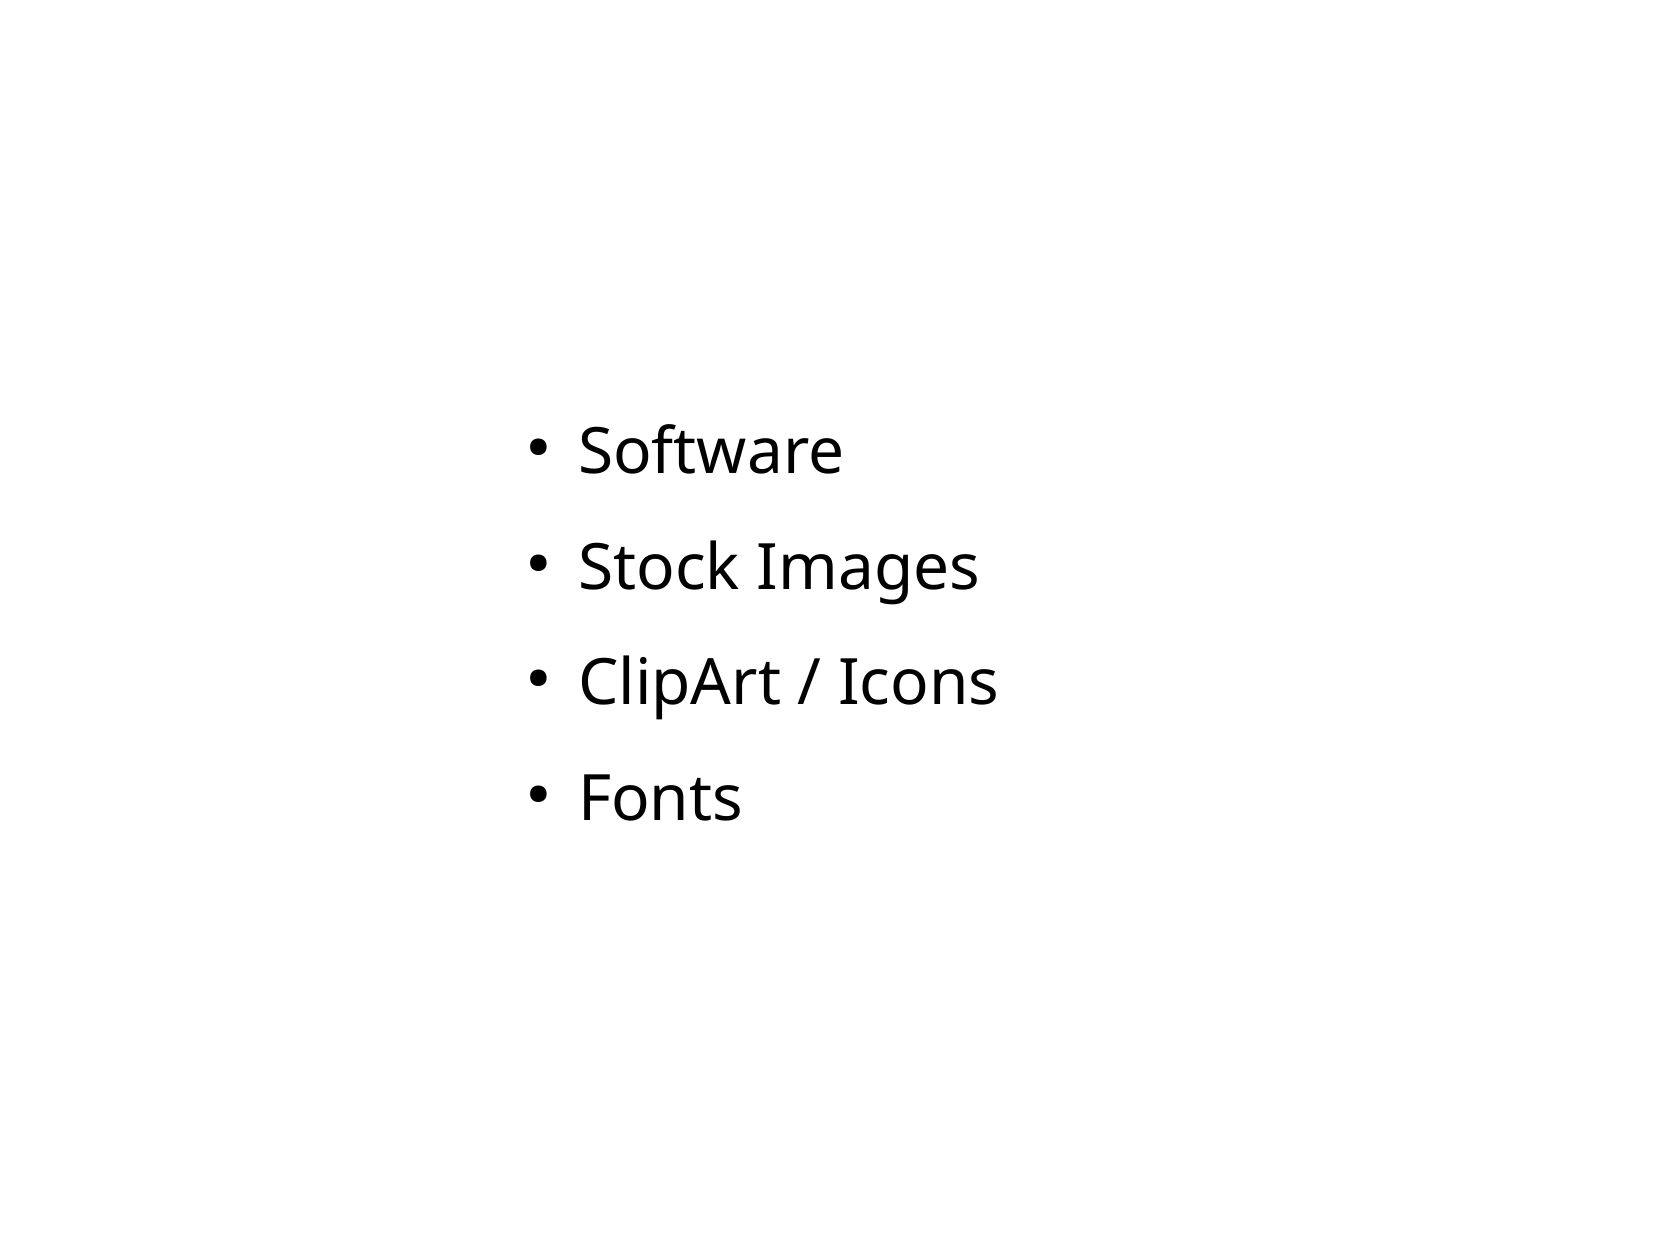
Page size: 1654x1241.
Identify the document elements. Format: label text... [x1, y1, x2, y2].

list Software Stock Images ClipArt / Icons Fonts [510, 405, 1054, 841]
